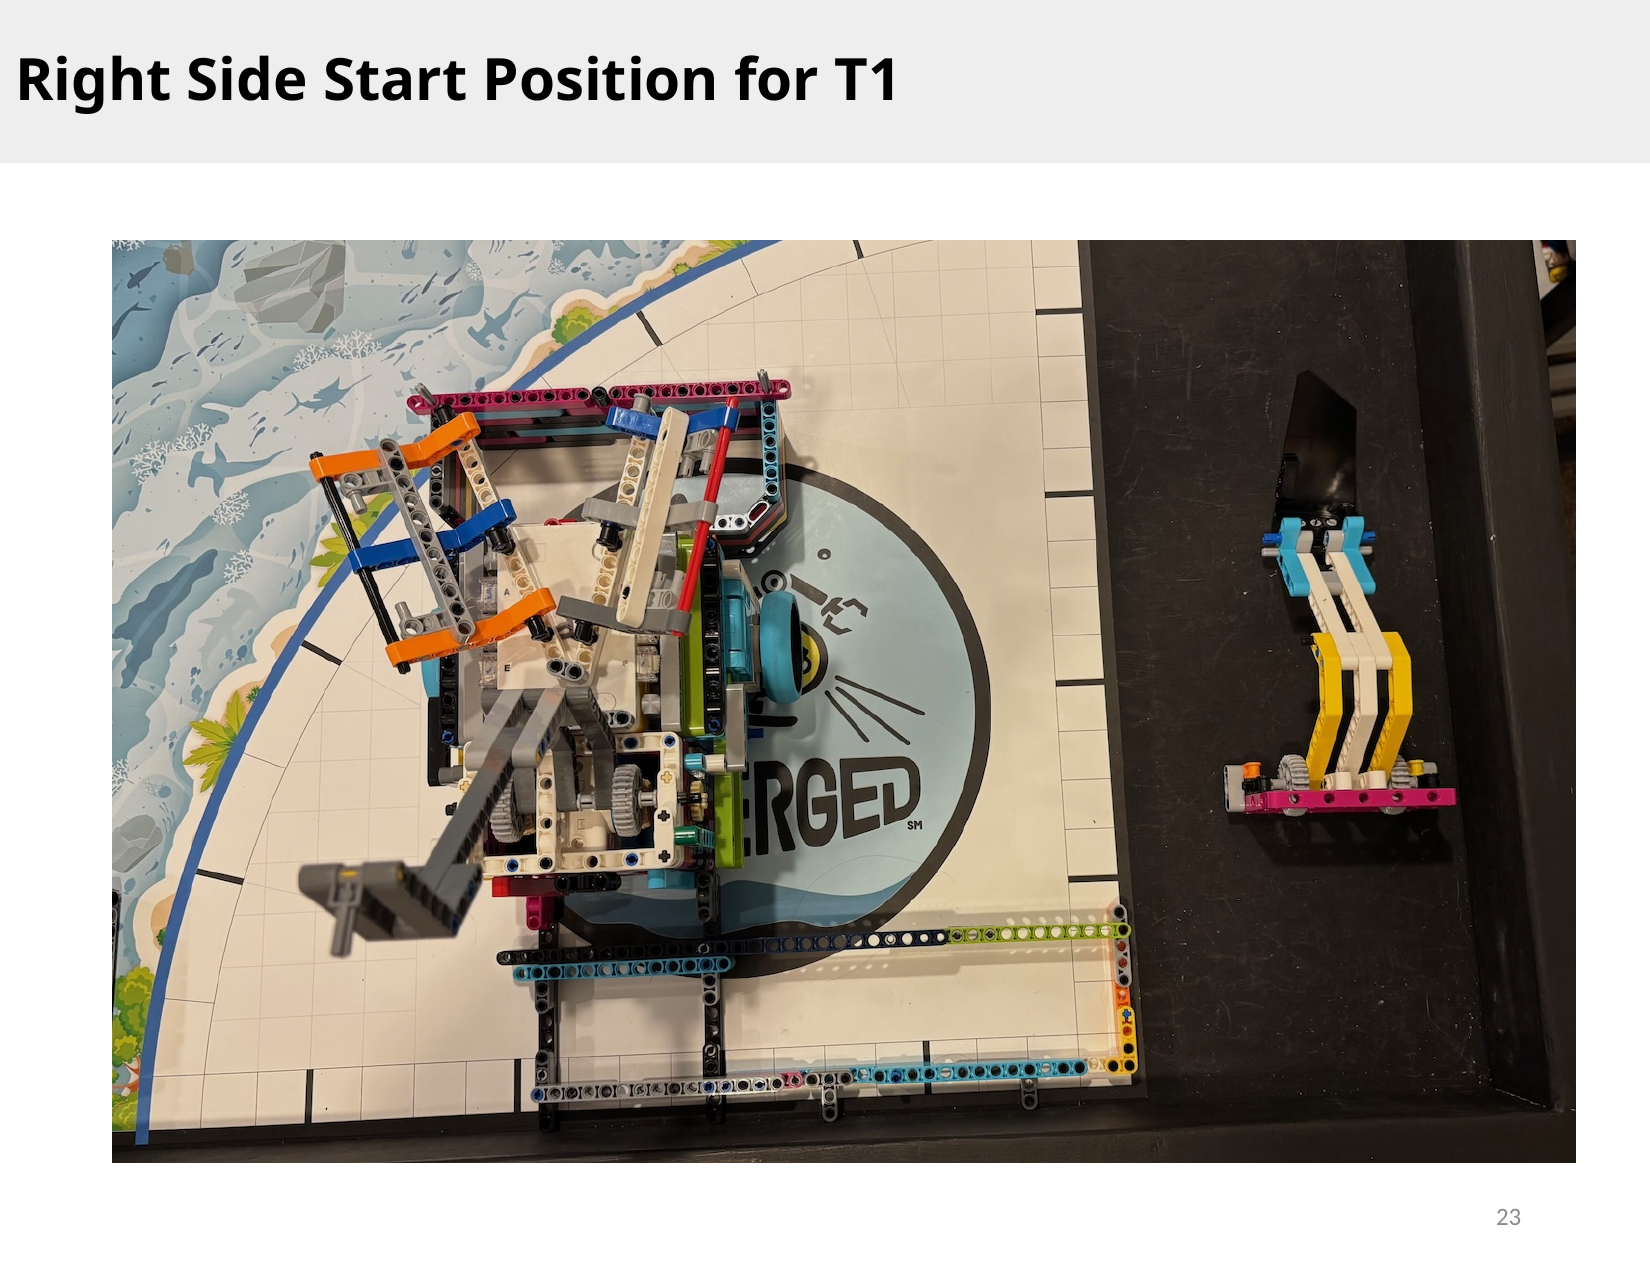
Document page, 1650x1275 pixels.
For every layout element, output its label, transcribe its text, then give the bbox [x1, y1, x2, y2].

title Right Side Start Position for T1 [0, 0, 1650, 164]
picture [112, 240, 1576, 1163]
